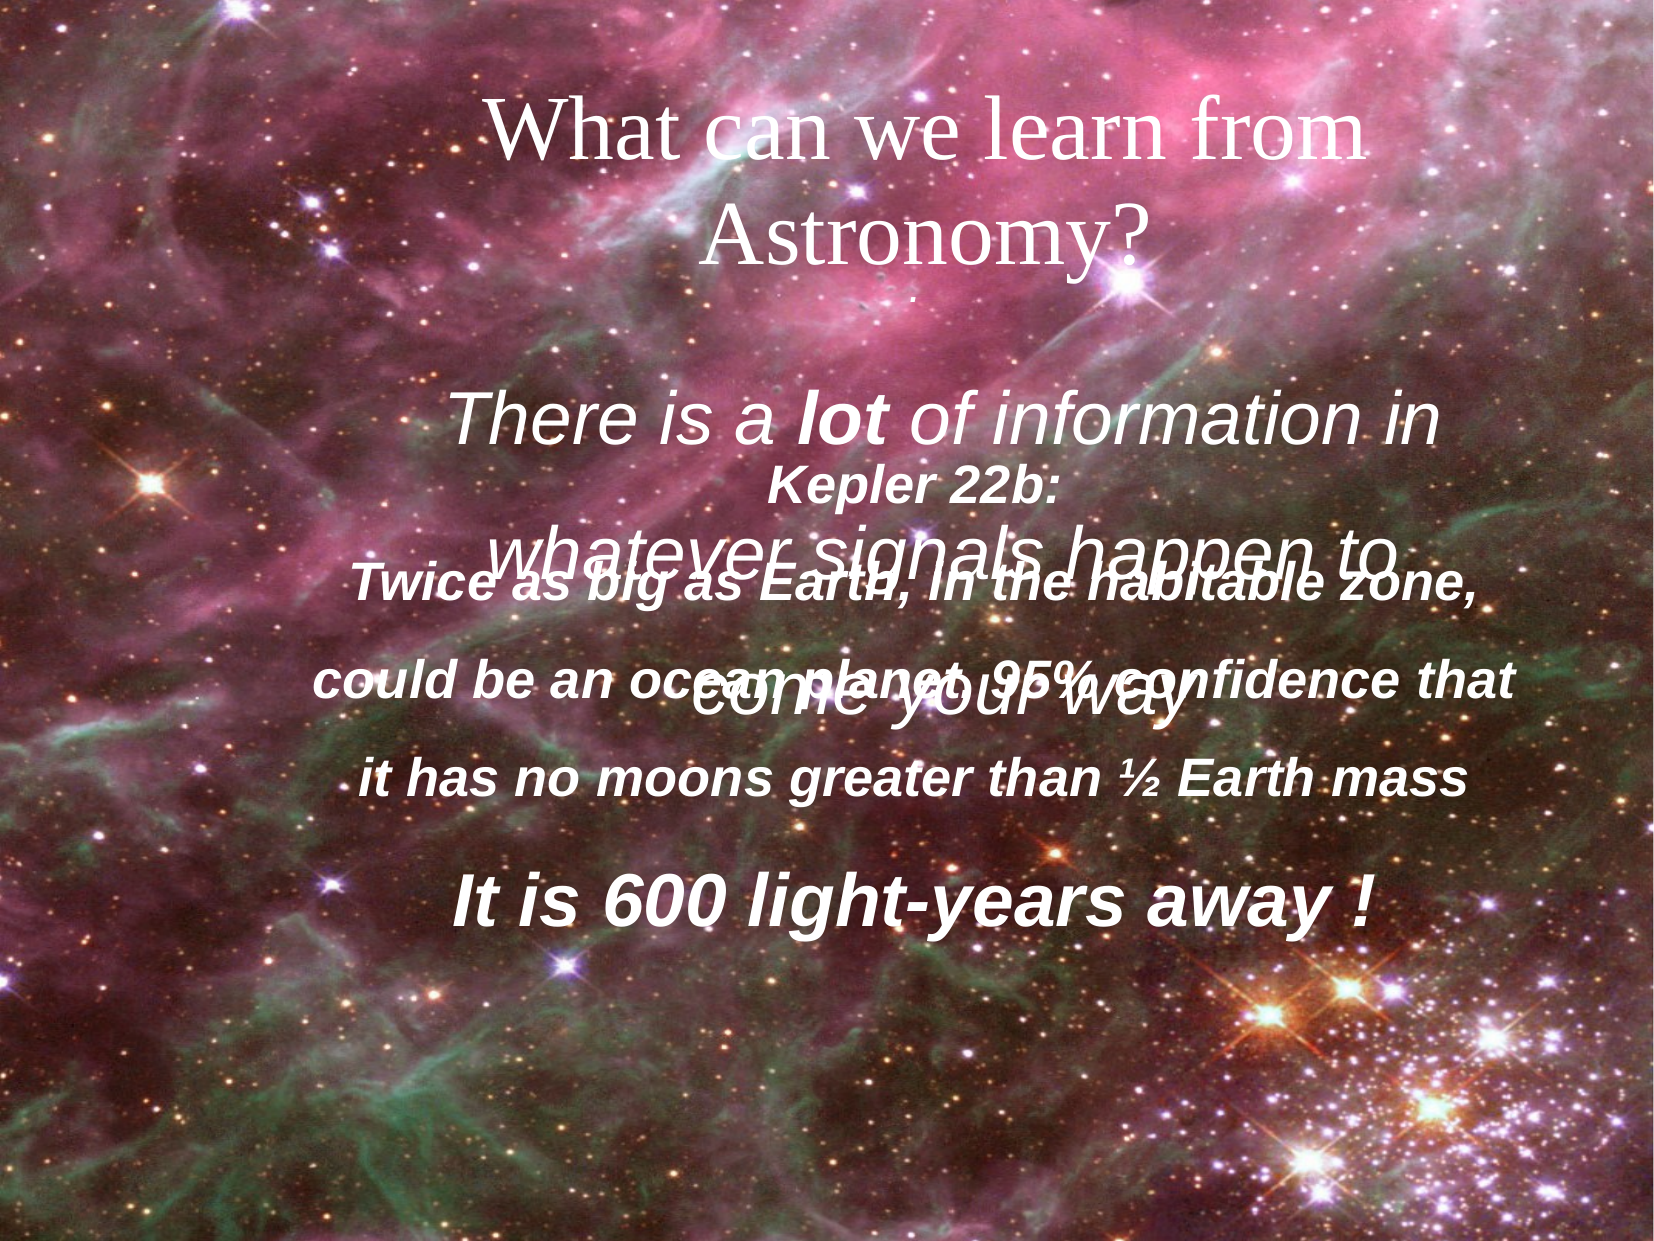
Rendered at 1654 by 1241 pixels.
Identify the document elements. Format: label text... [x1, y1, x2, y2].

list . Kepler 22b: Twice as big as Earth, in the habitable zone, could be an ocean planet, 95% confidence that it has no moons greater than ½ Earth mass It is 600 light-years away ! [238, 159, 1540, 1150]
picture [0, 0, 1654, 1241]
title What can we learn from Astronomy? [261, 71, 1591, 290]
text_box There is a lot of information in whatever signals happen to come your way [300, 254, 1501, 1051]
